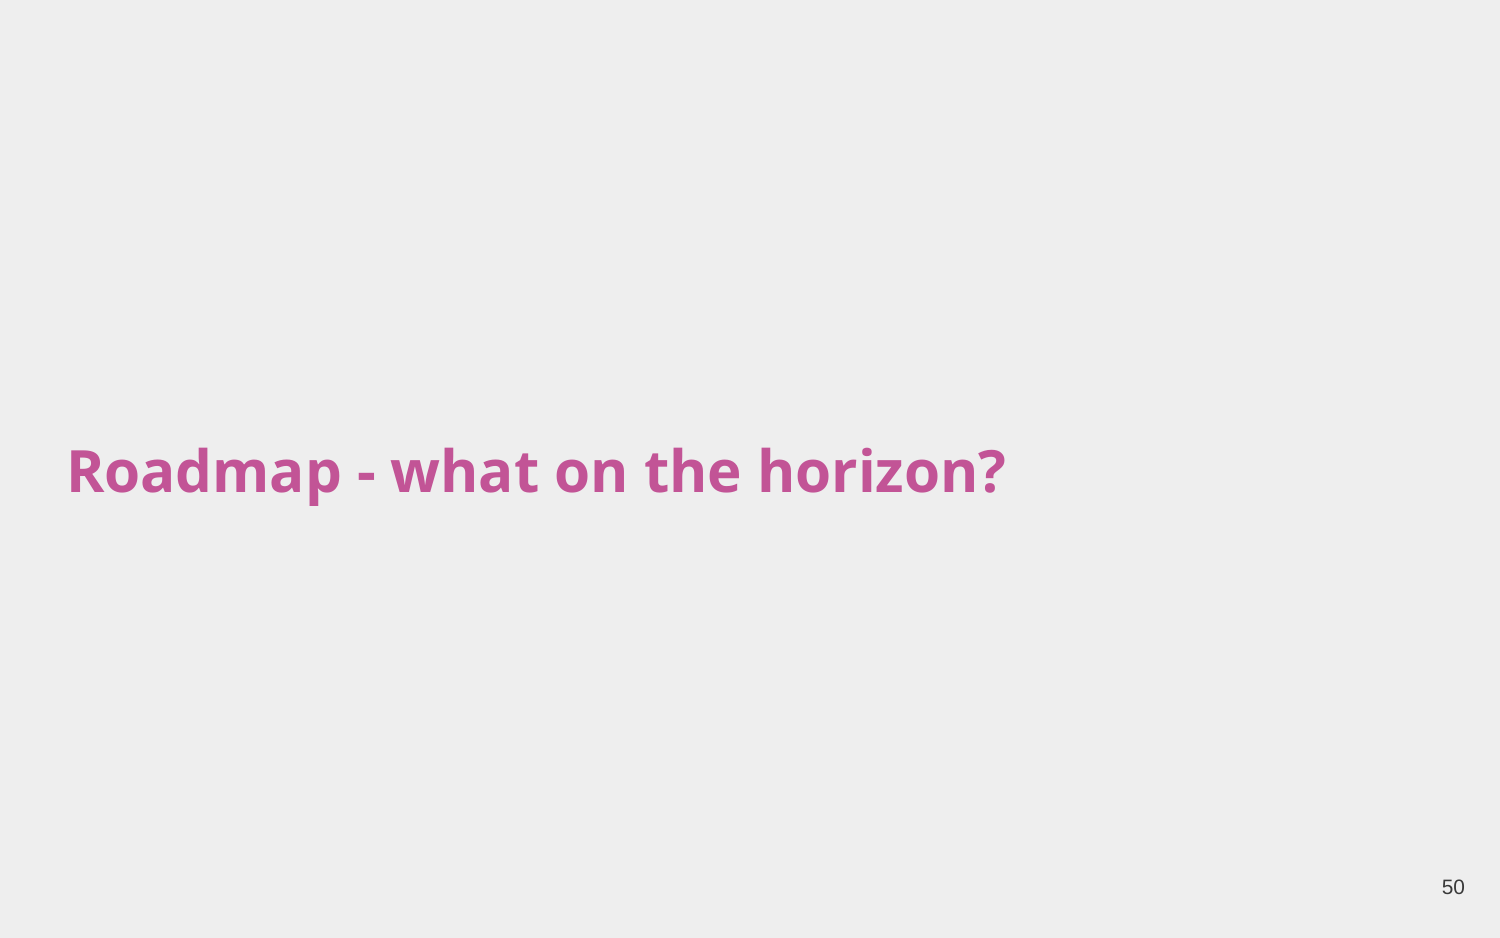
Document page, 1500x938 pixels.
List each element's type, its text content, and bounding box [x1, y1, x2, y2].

title Roadmap - what on the horizon? [51, 392, 1449, 546]
slide_number <number> [1389, 849, 1480, 922]
